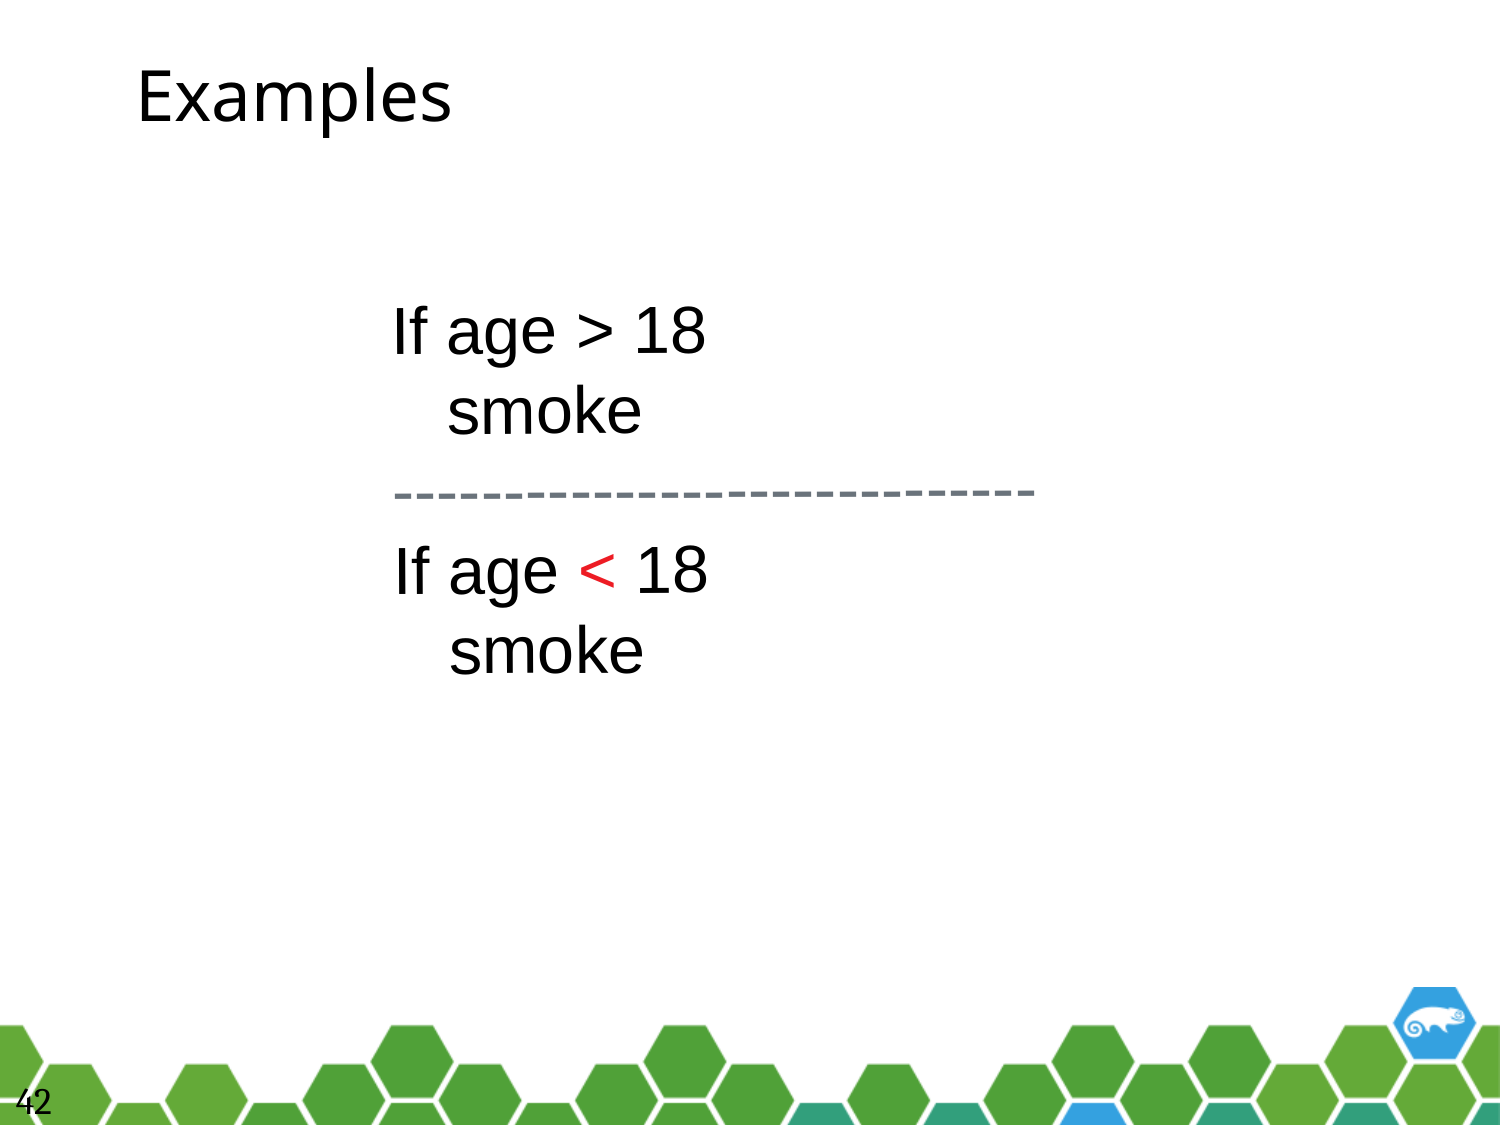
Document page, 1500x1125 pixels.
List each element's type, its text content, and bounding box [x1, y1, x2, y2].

text_box If age > 18 smoke ----------------------------- If age < 18 smoke [357, 274, 1339, 875]
picture [0, 987, 1500, 1125]
text_box Examples [134, 12, 1371, 175]
